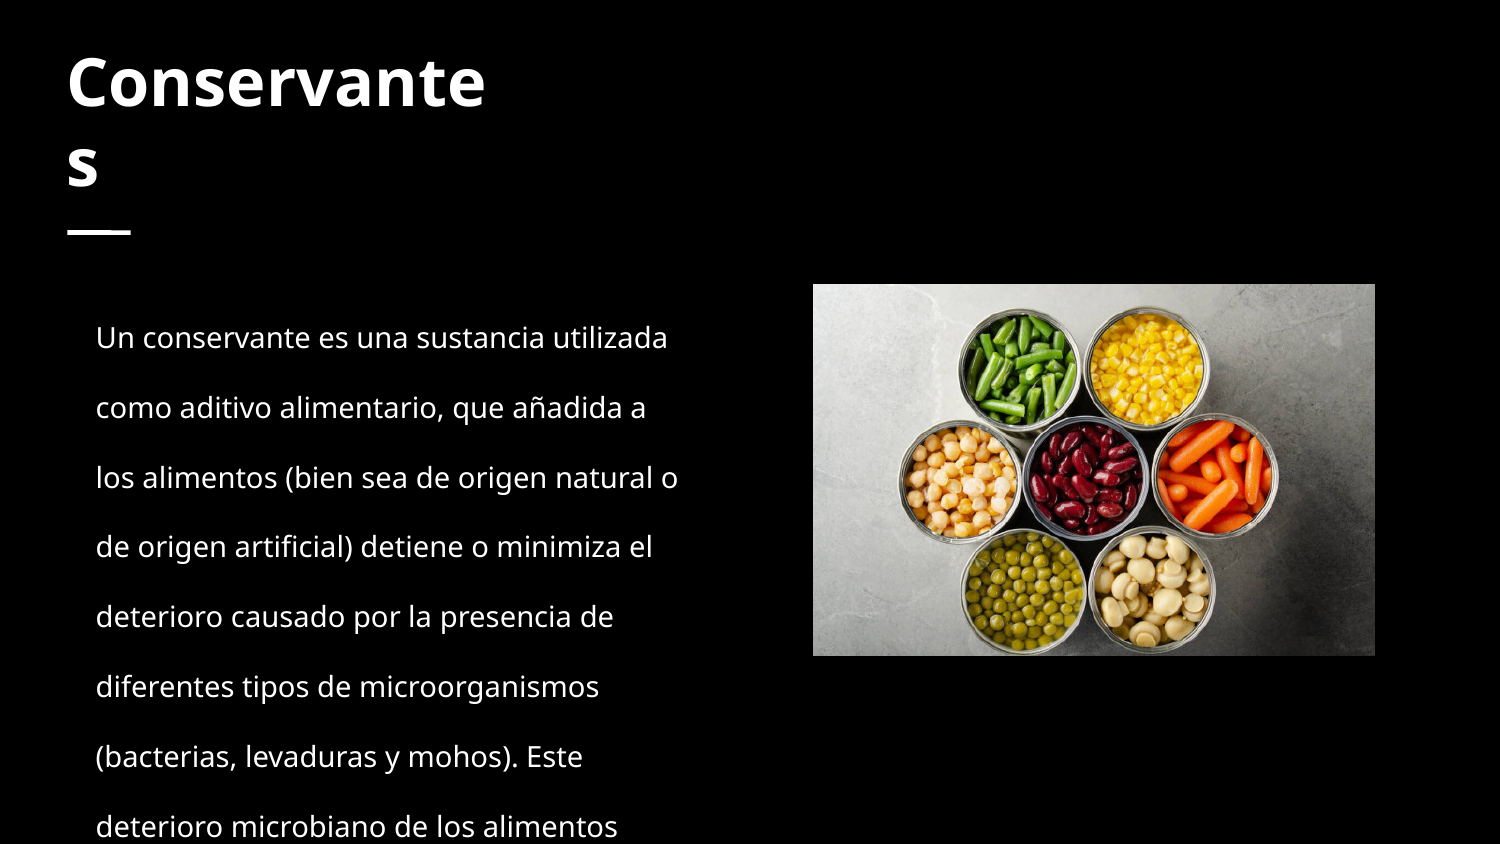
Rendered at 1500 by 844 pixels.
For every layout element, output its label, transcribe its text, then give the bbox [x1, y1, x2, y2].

list Un conservante es una sustancia utilizada como aditivo alimentario, que añadida a los alimentos (bien sea de origen natural o de origen artificial) detiene o minimiza el deterioro causado por la presencia de diferentes tipos de microorganismos (bacterias, levaduras y mohos). Este deterioro microbiano de los alimentos puede producir pérdidas económicas. [51, 269, 700, 750]
title Conservantes [51, 91, 512, 216]
picture [813, 284, 1375, 656]
